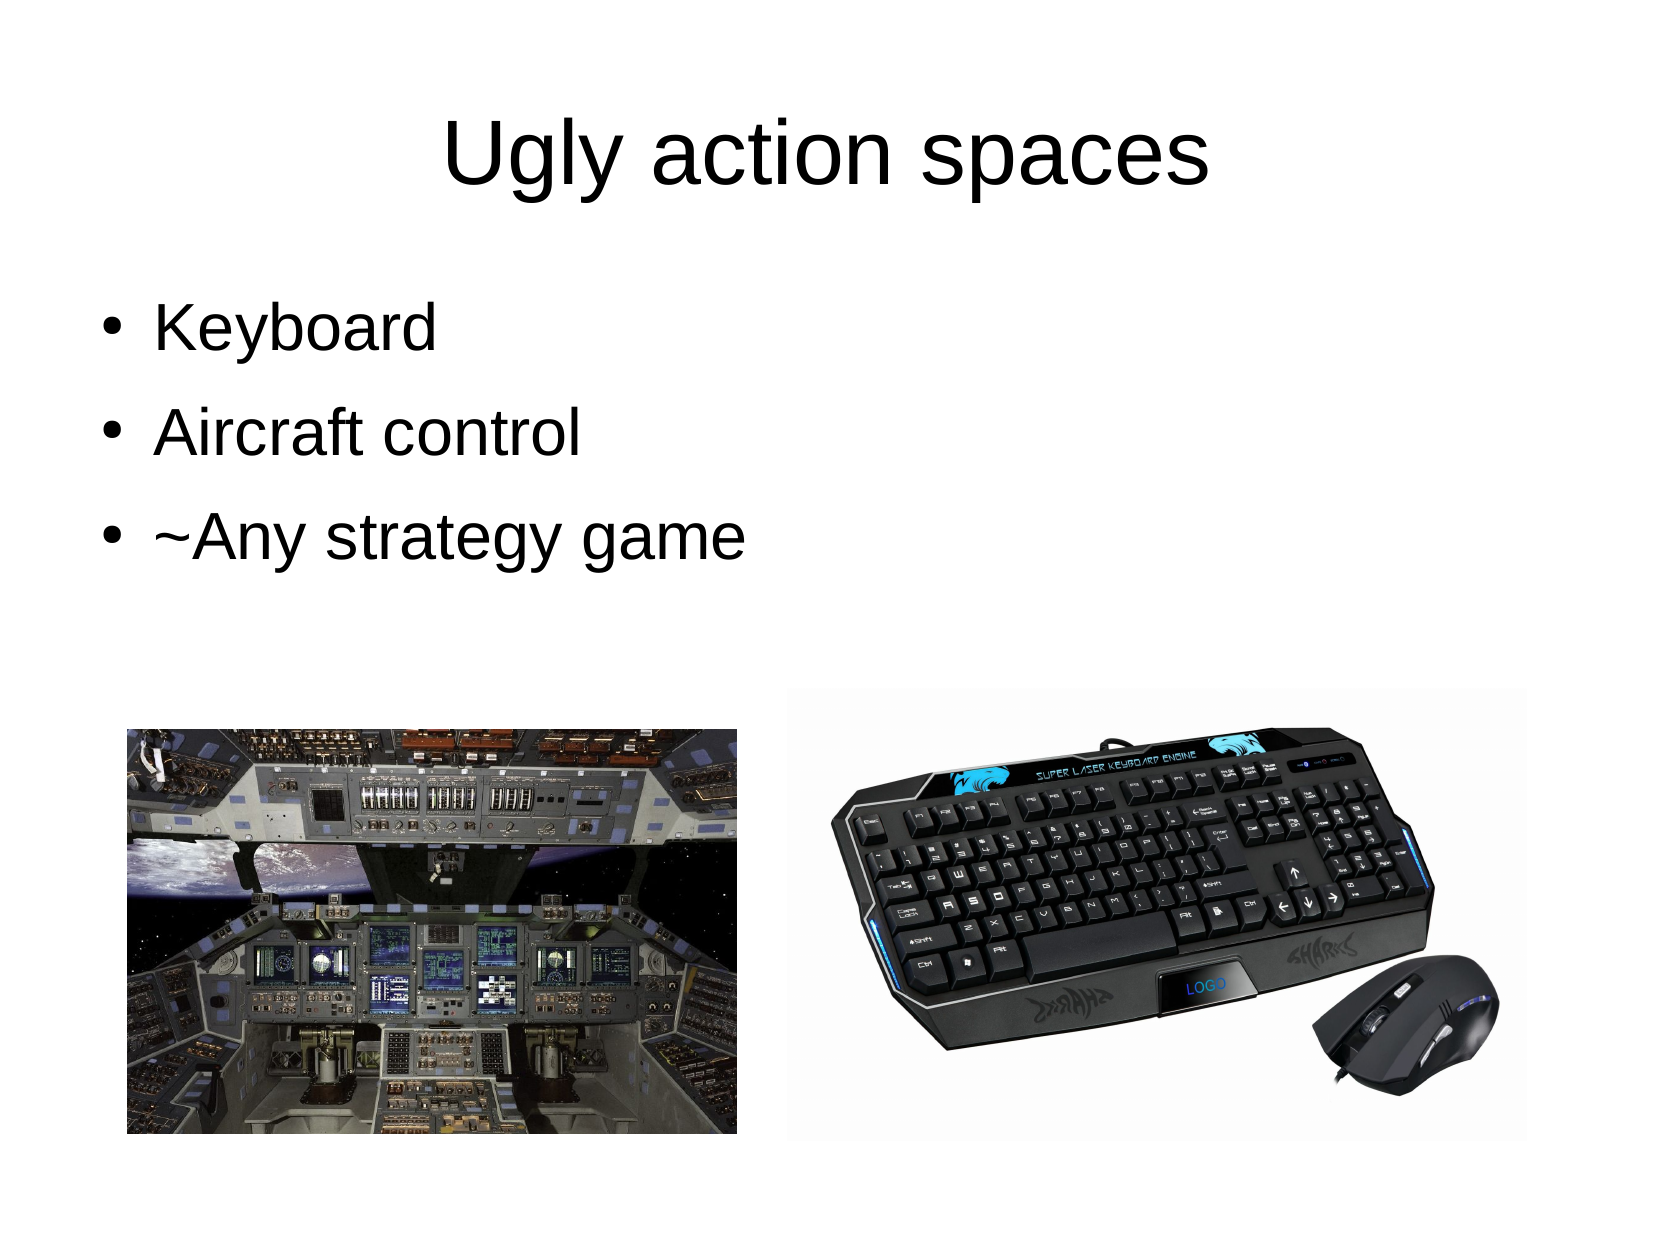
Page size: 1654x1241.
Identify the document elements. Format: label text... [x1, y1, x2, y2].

list Keyboard Aircraft control ~Any strategy game [82, 290, 1571, 1010]
title Ugly action spaces [82, 49, 1571, 257]
picture [127, 729, 737, 1134]
picture [787, 688, 1527, 1141]
